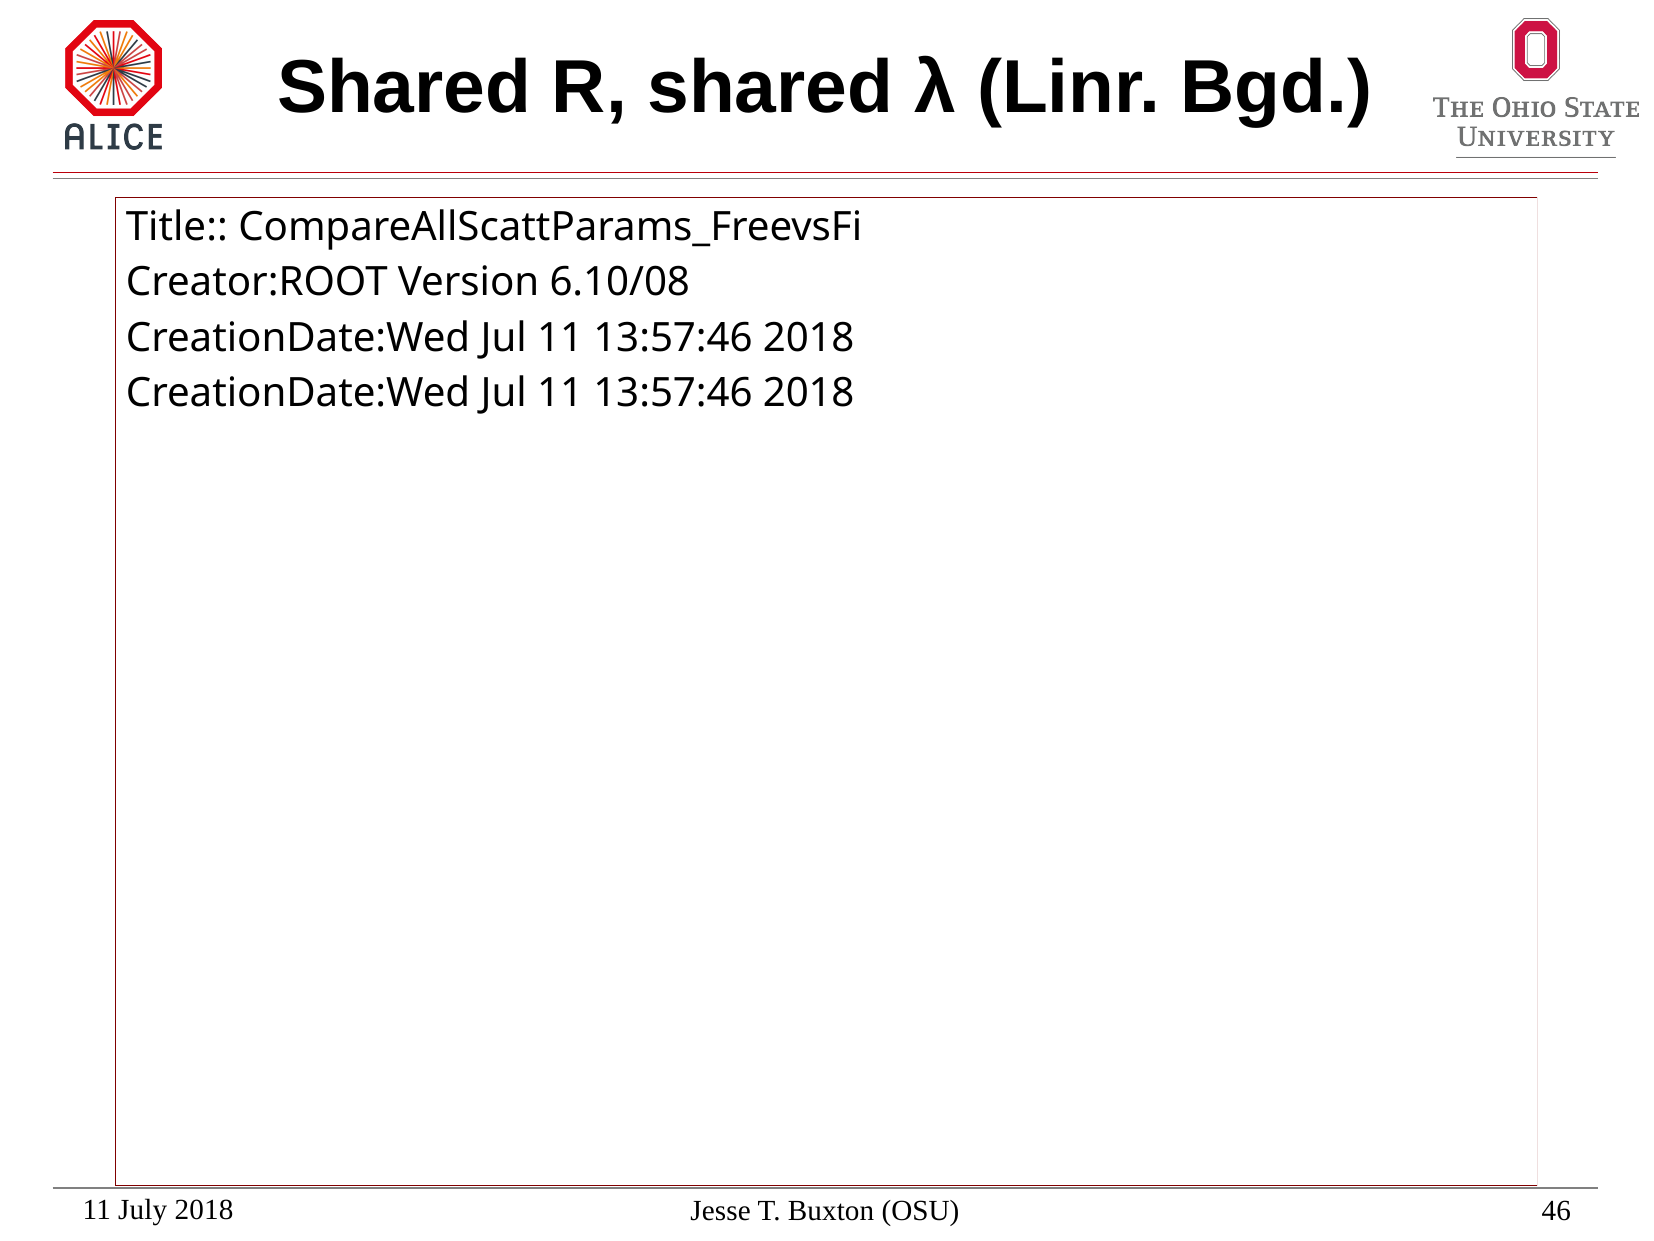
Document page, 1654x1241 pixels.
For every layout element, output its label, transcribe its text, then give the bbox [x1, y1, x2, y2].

picture [112, 195, 1538, 1186]
picture [1513, 5, 1642, 171]
title Shared R, shared λ (Linr. Bgd.) [137, 1, 1513, 172]
picture [65, 20, 137, 150]
